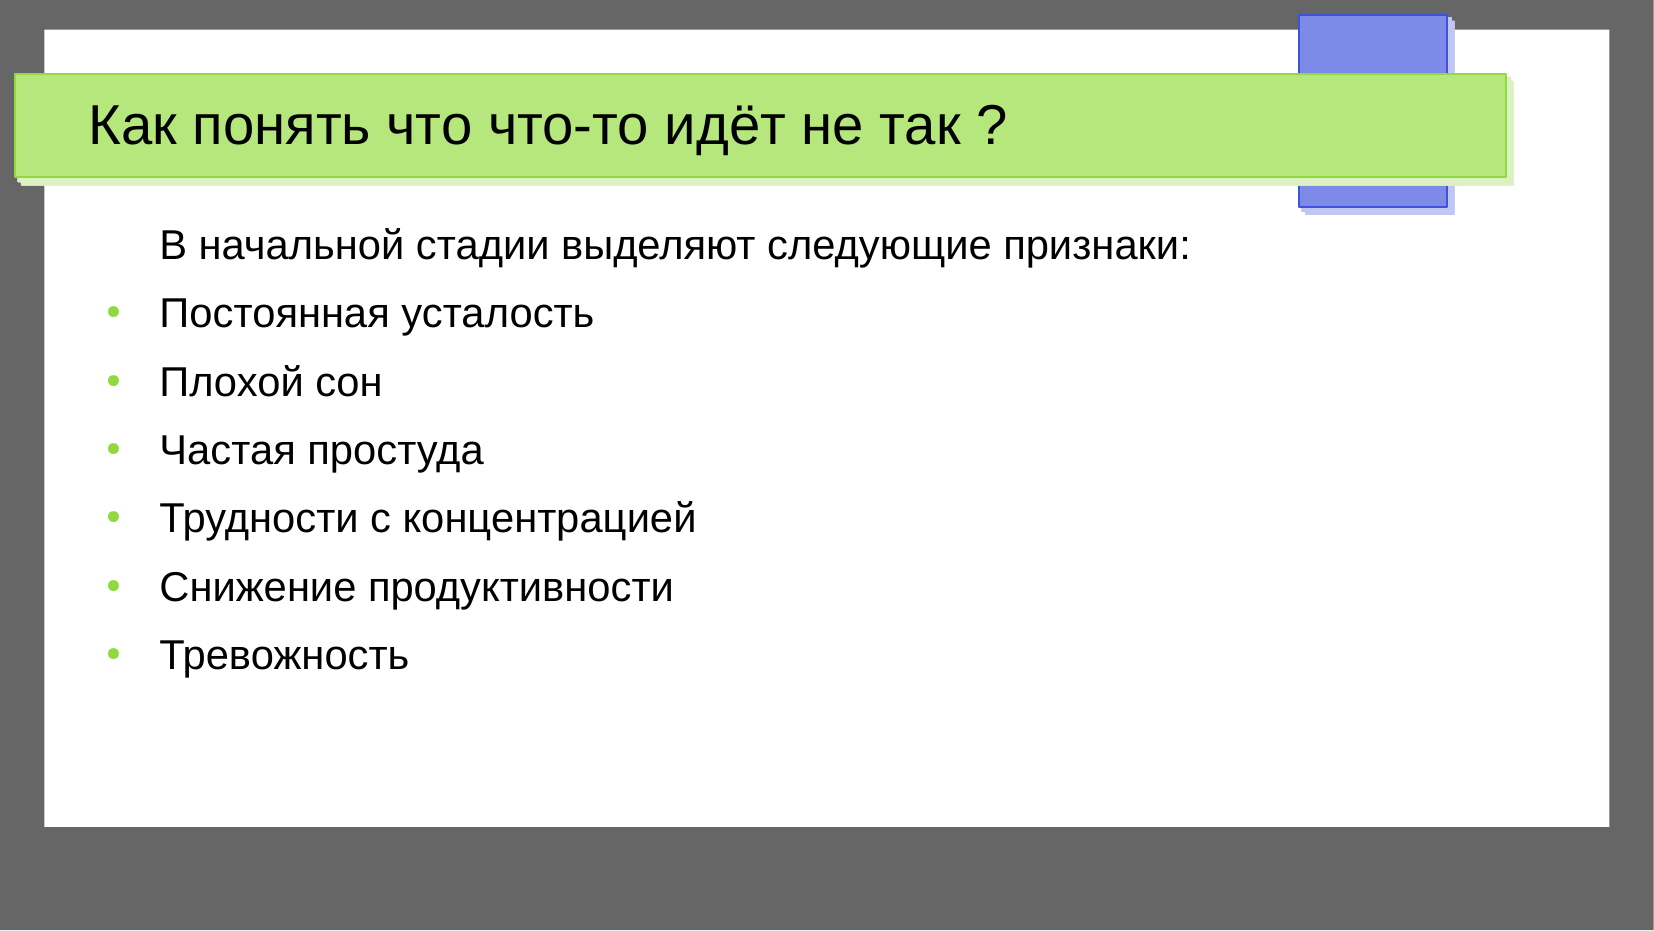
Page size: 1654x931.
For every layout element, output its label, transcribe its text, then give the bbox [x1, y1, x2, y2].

title Как понять что что-то идёт не так ? [88, 73, 1506, 178]
list В начальной стадии выделяют следующие признаки: Постоянная усталость Плохой сон Частая простуда Трудности с концентрацией Снижение продуктивности Тревожность [88, 221, 1565, 813]
